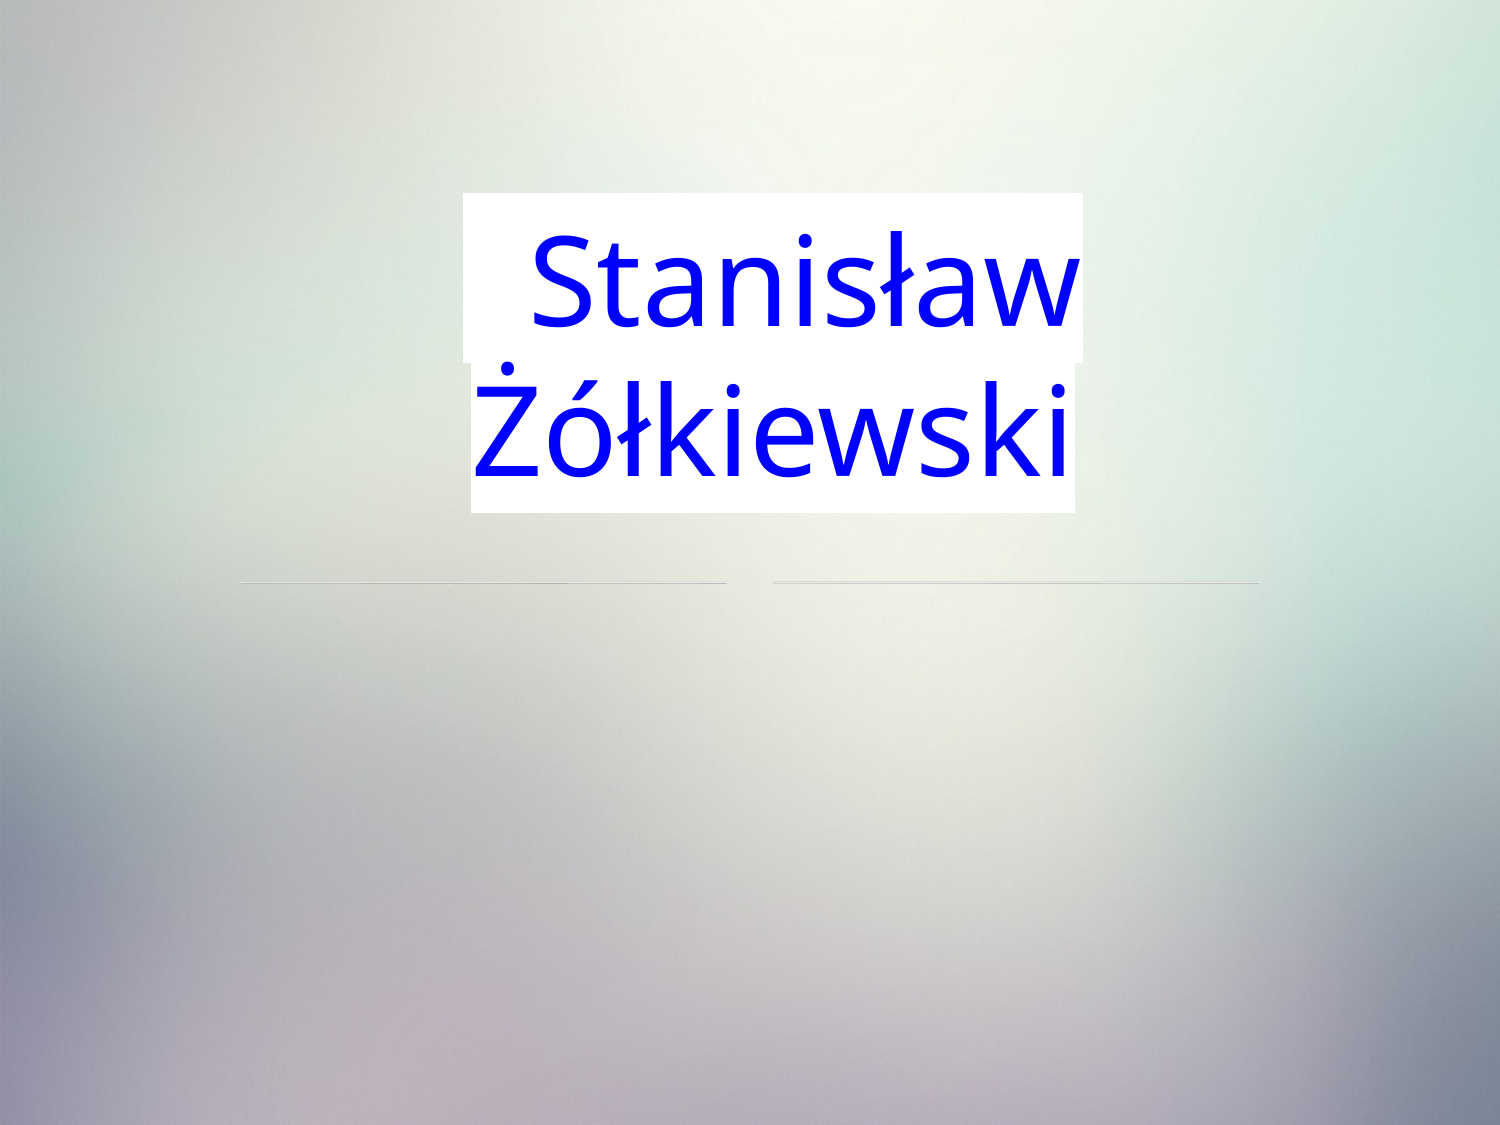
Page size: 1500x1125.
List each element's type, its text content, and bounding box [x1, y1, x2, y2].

title Stanisław Żółkiewski [135, 267, 1411, 509]
picture [0, 0, 1500, 1125]
